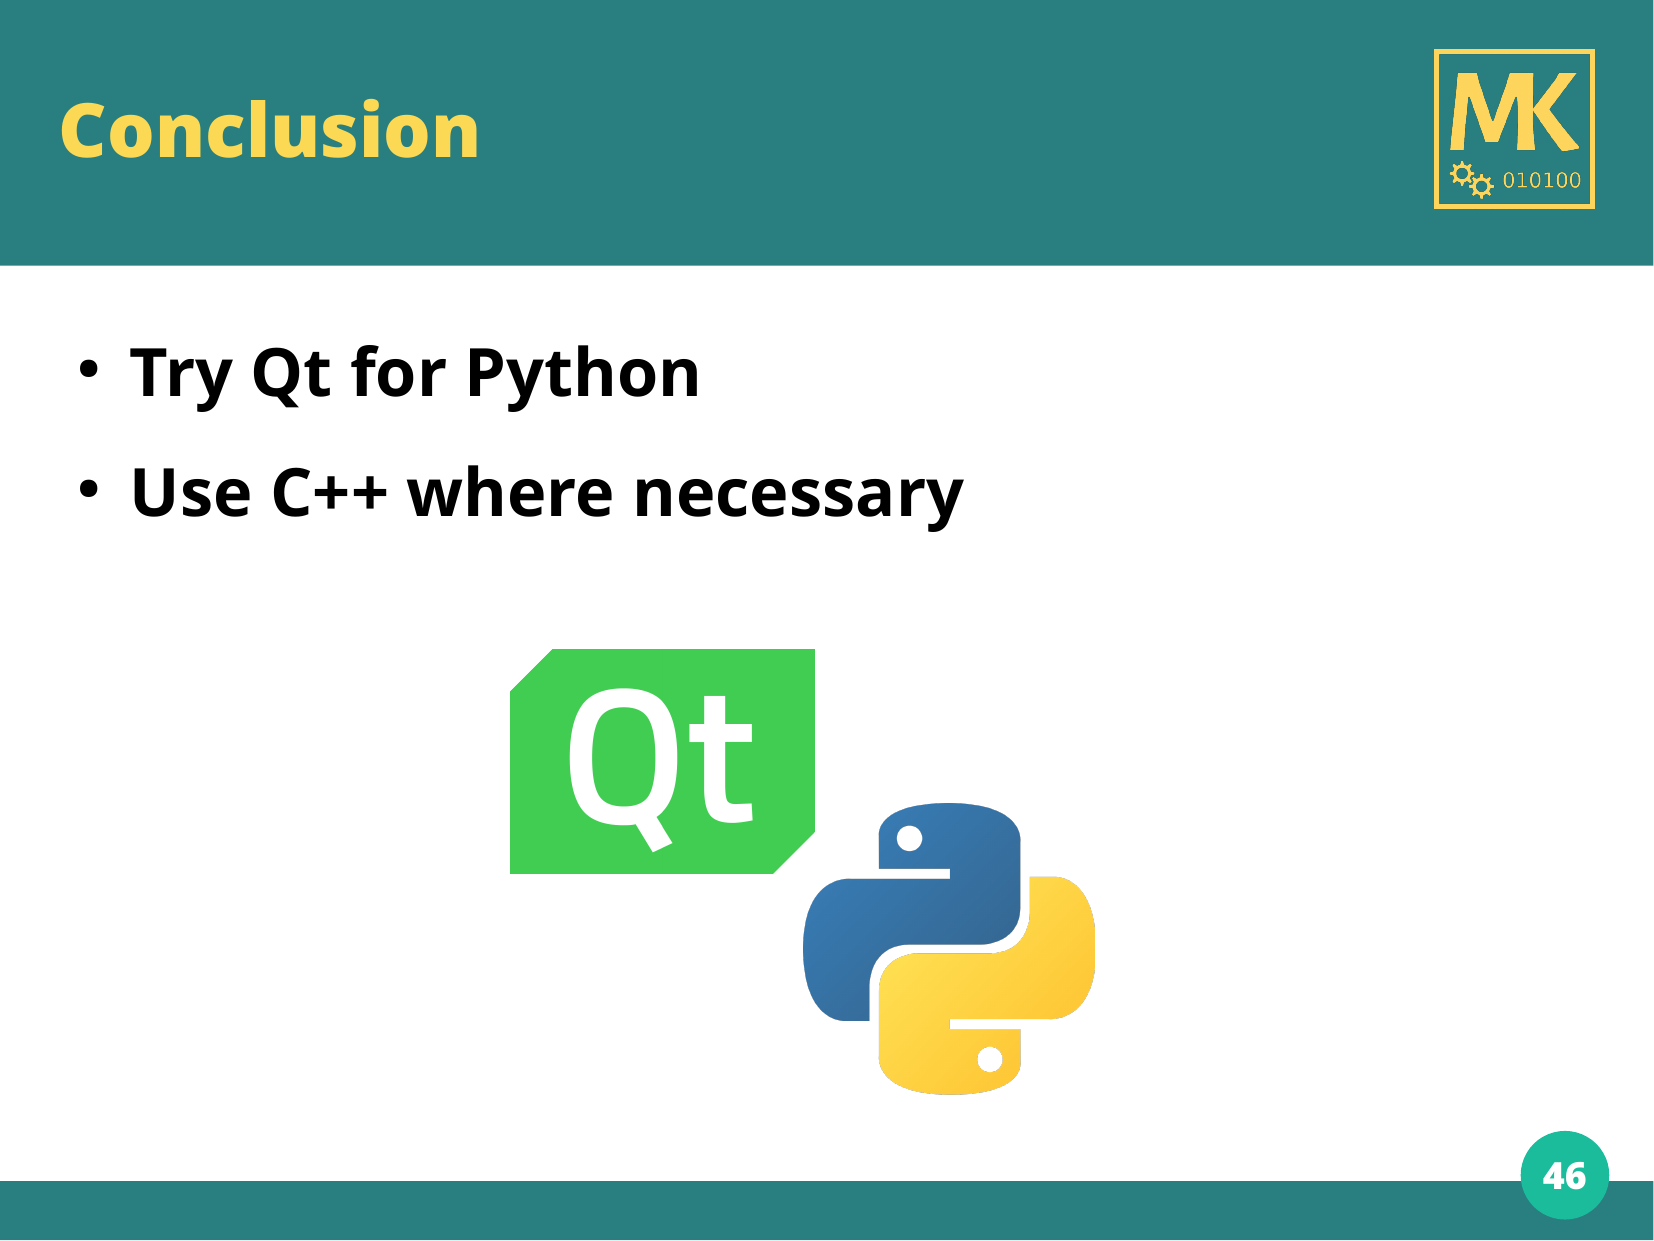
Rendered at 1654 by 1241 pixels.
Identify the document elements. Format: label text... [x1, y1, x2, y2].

picture [510, 649, 1095, 1095]
list Try Qt for Python Use C++ where necessary [59, 324, 1595, 1152]
title Conclusion [59, 49, 1595, 207]
